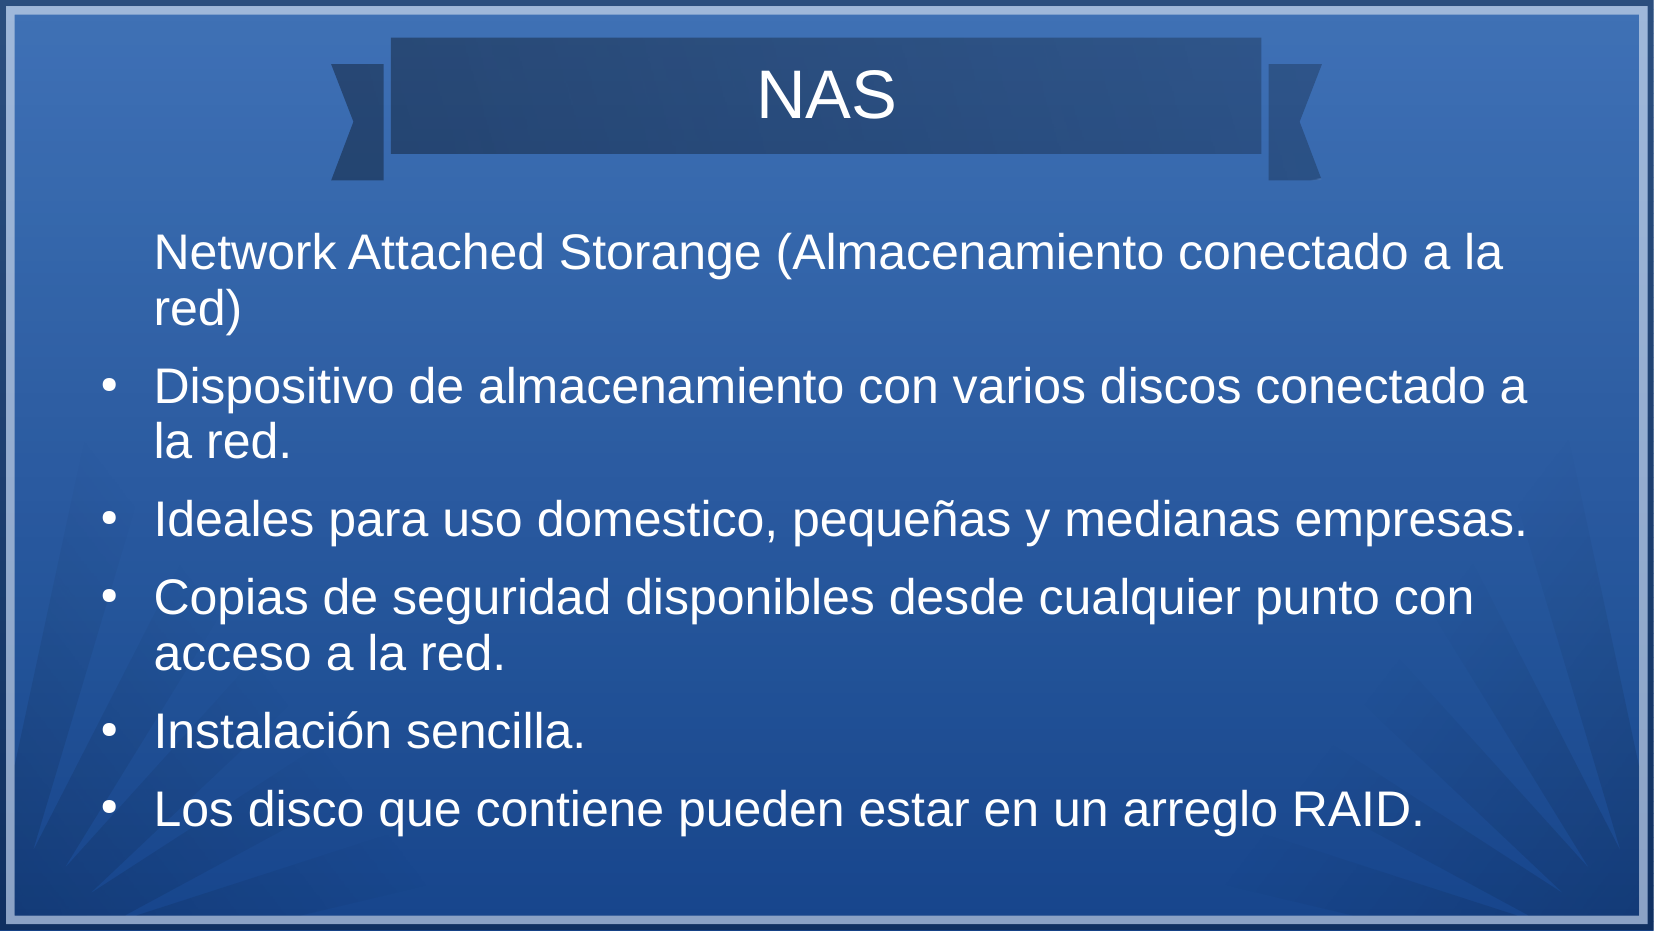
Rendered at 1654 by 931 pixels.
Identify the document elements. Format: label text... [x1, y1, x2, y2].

title NAS [389, 35, 1264, 154]
list Network Attached Storange (Almacenamiento conectado a la red) Dispositivo de almacenamiento con varios discos conectado a la red. Ideales para uso domestico, pequeñas y medianas empresas. Copias de seguridad disponibles desde cualquier punto con acceso a la red. Instalación sencilla. Los disco que contiene pueden estar en un arreglo RAID. [82, 224, 1571, 848]
